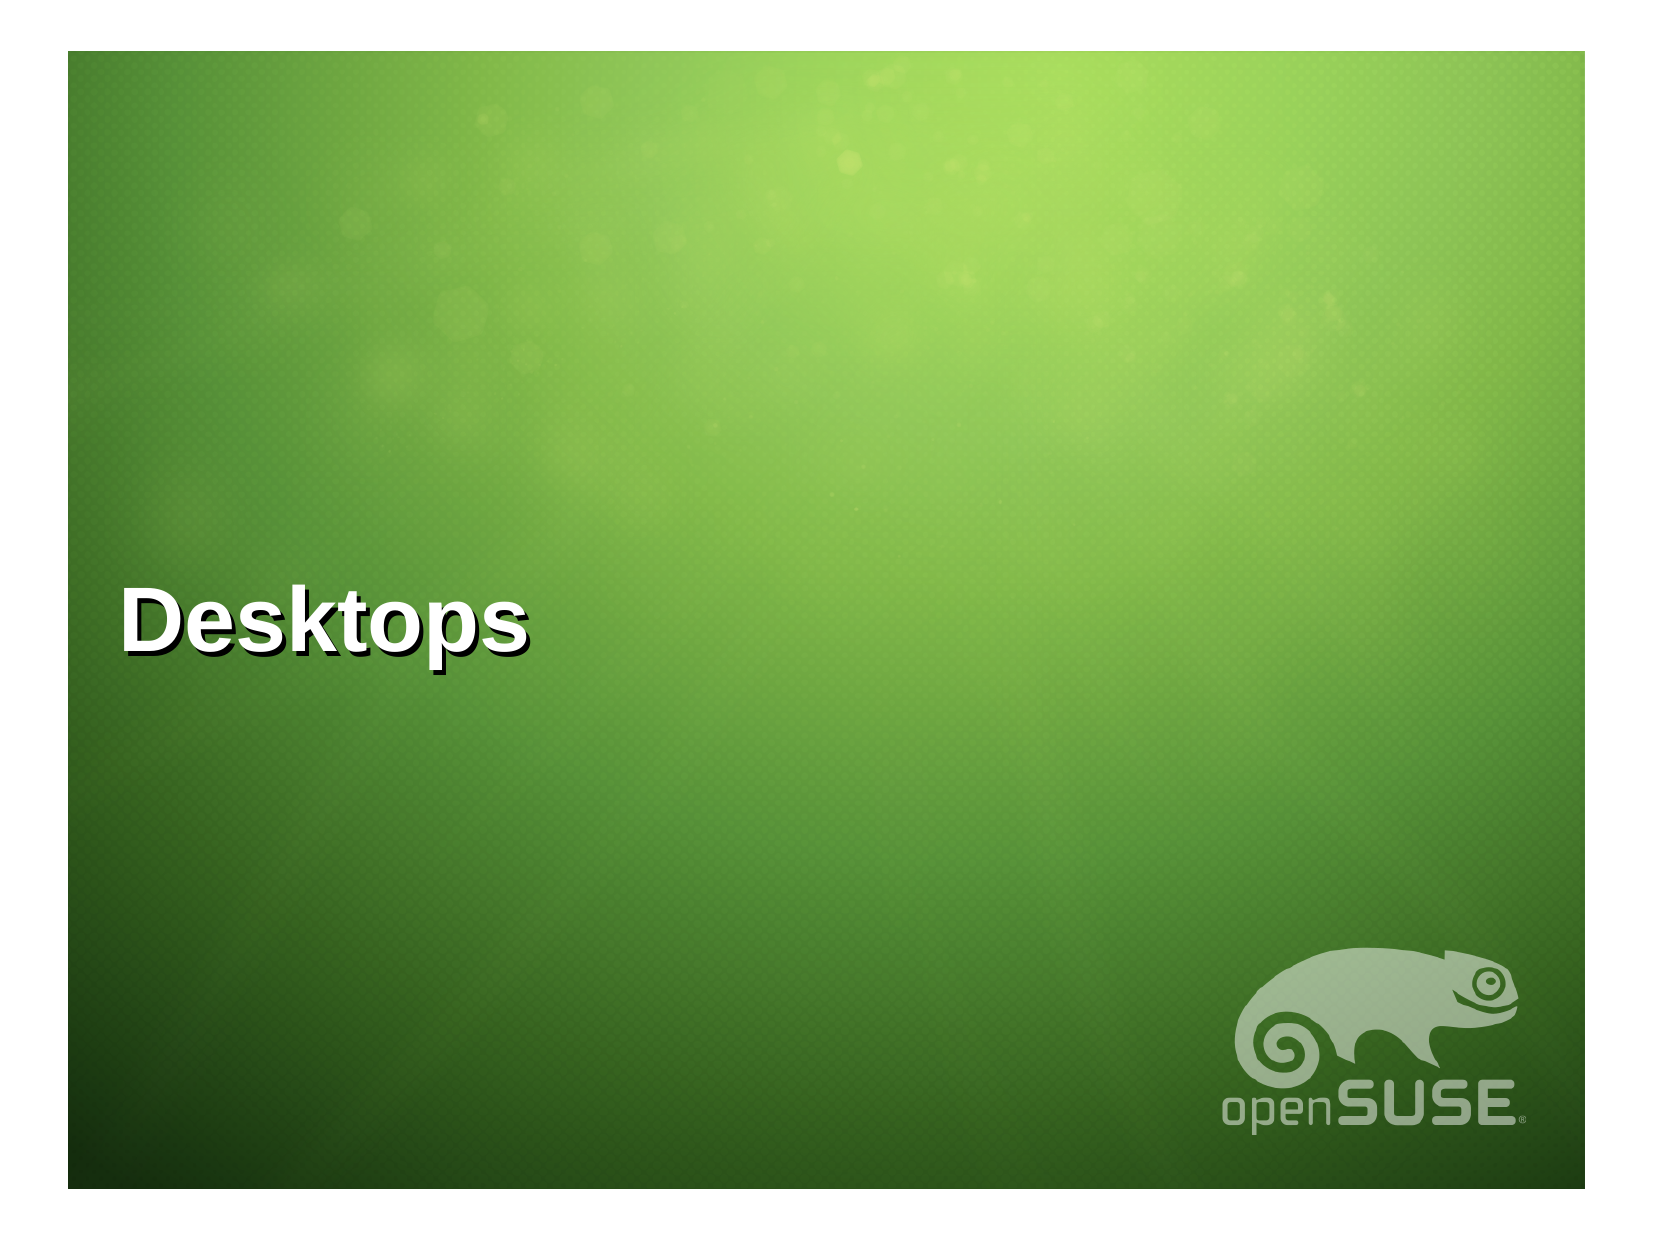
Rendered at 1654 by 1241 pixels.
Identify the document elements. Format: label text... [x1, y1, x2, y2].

picture [68, 51, 1585, 1189]
title Desktops [118, 457, 1607, 783]
